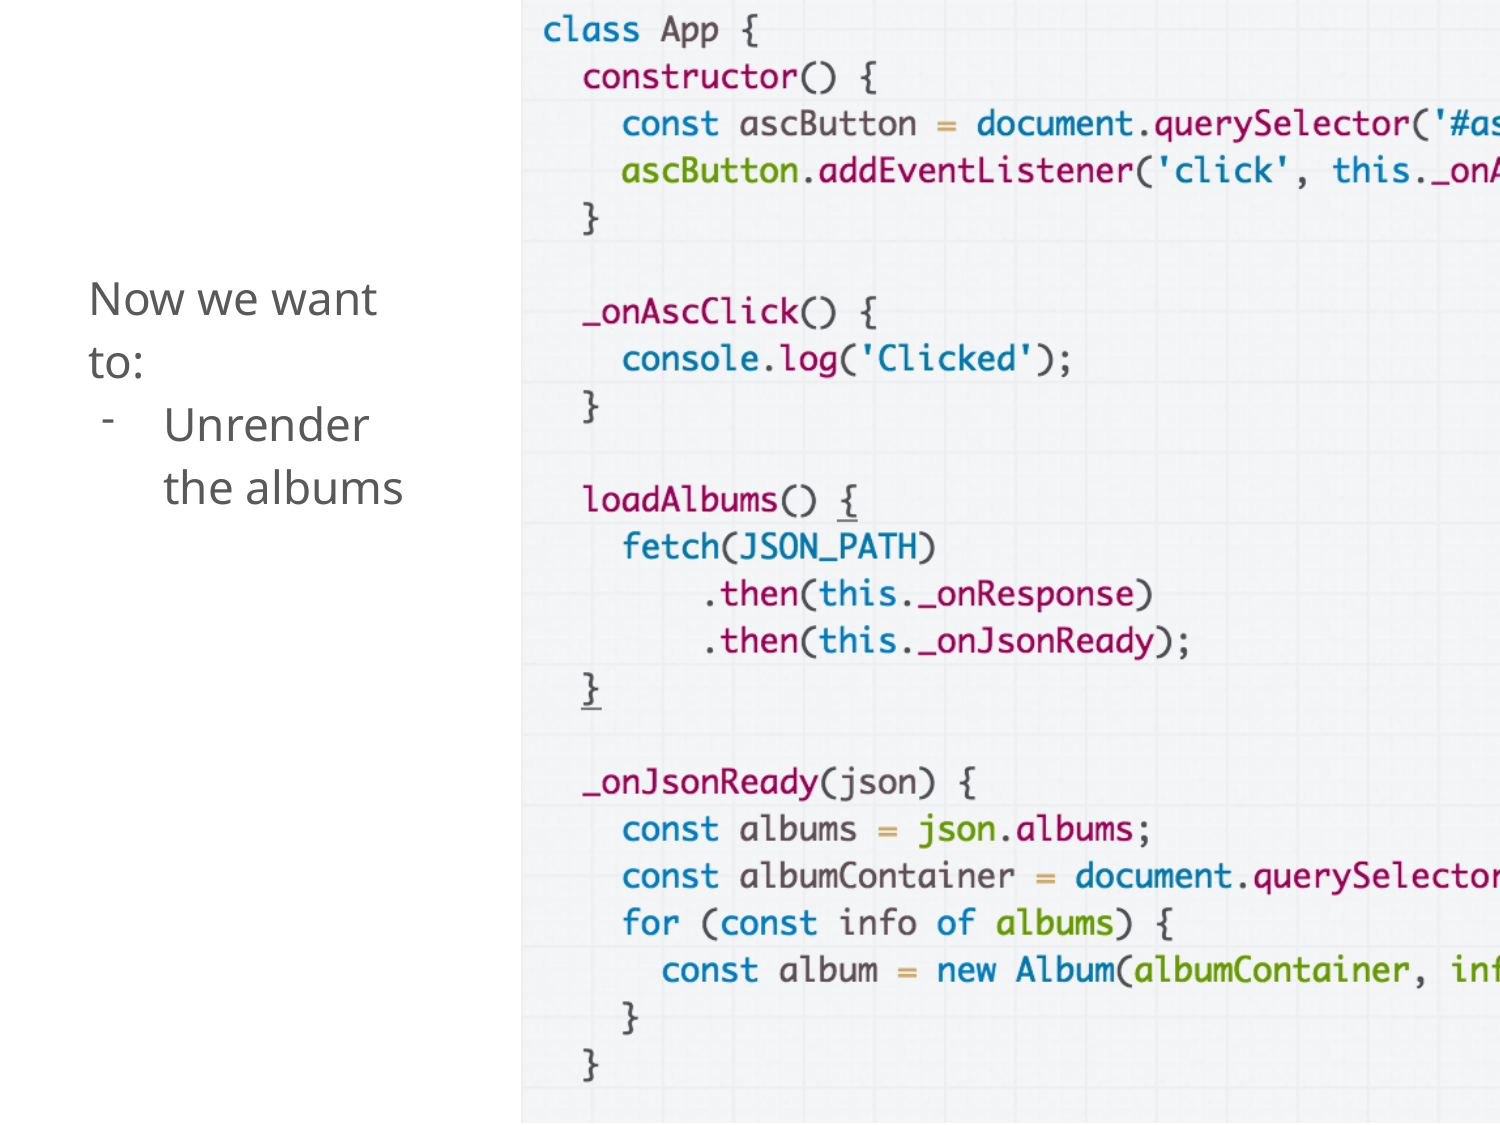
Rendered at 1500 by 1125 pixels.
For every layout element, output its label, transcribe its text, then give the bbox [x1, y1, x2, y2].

list Now we want to: Unrender the albums [73, 246, 460, 994]
picture [521, 0, 1500, 1123]
